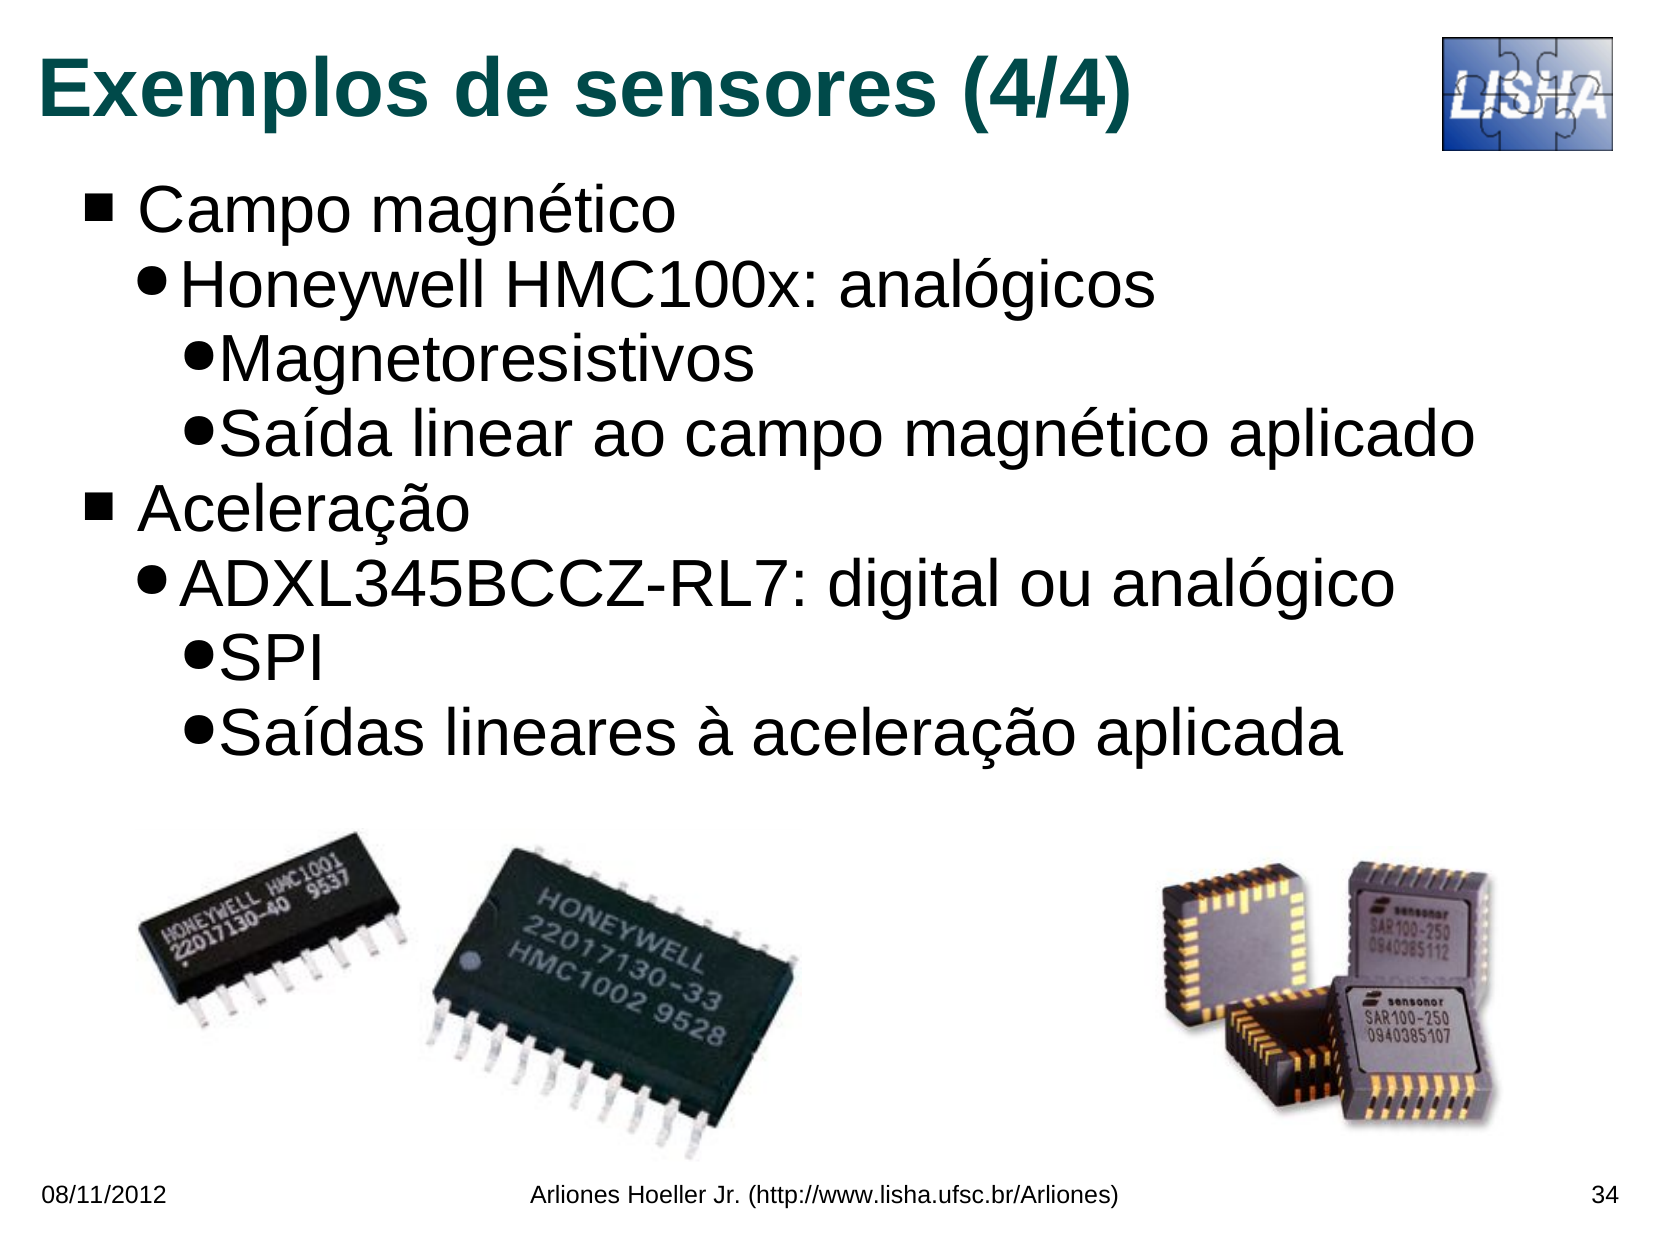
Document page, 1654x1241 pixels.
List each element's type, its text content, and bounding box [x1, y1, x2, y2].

picture [1442, 37, 1613, 151]
title Exemplos de sensores (4/4) [37, 37, 1426, 151]
picture [135, 1110, 802, 1164]
list Campo magnético Honeywell HMC100x: analógicos Magnetoresistivos Saída linear ao campo magnético aplicado Aceleração ADXL345BCCZ-RL7: digital ou analógico SPI Saídas lineares à aceleração aplicada [37, 171, 1613, 1110]
picture [1144, 1110, 1508, 1136]
